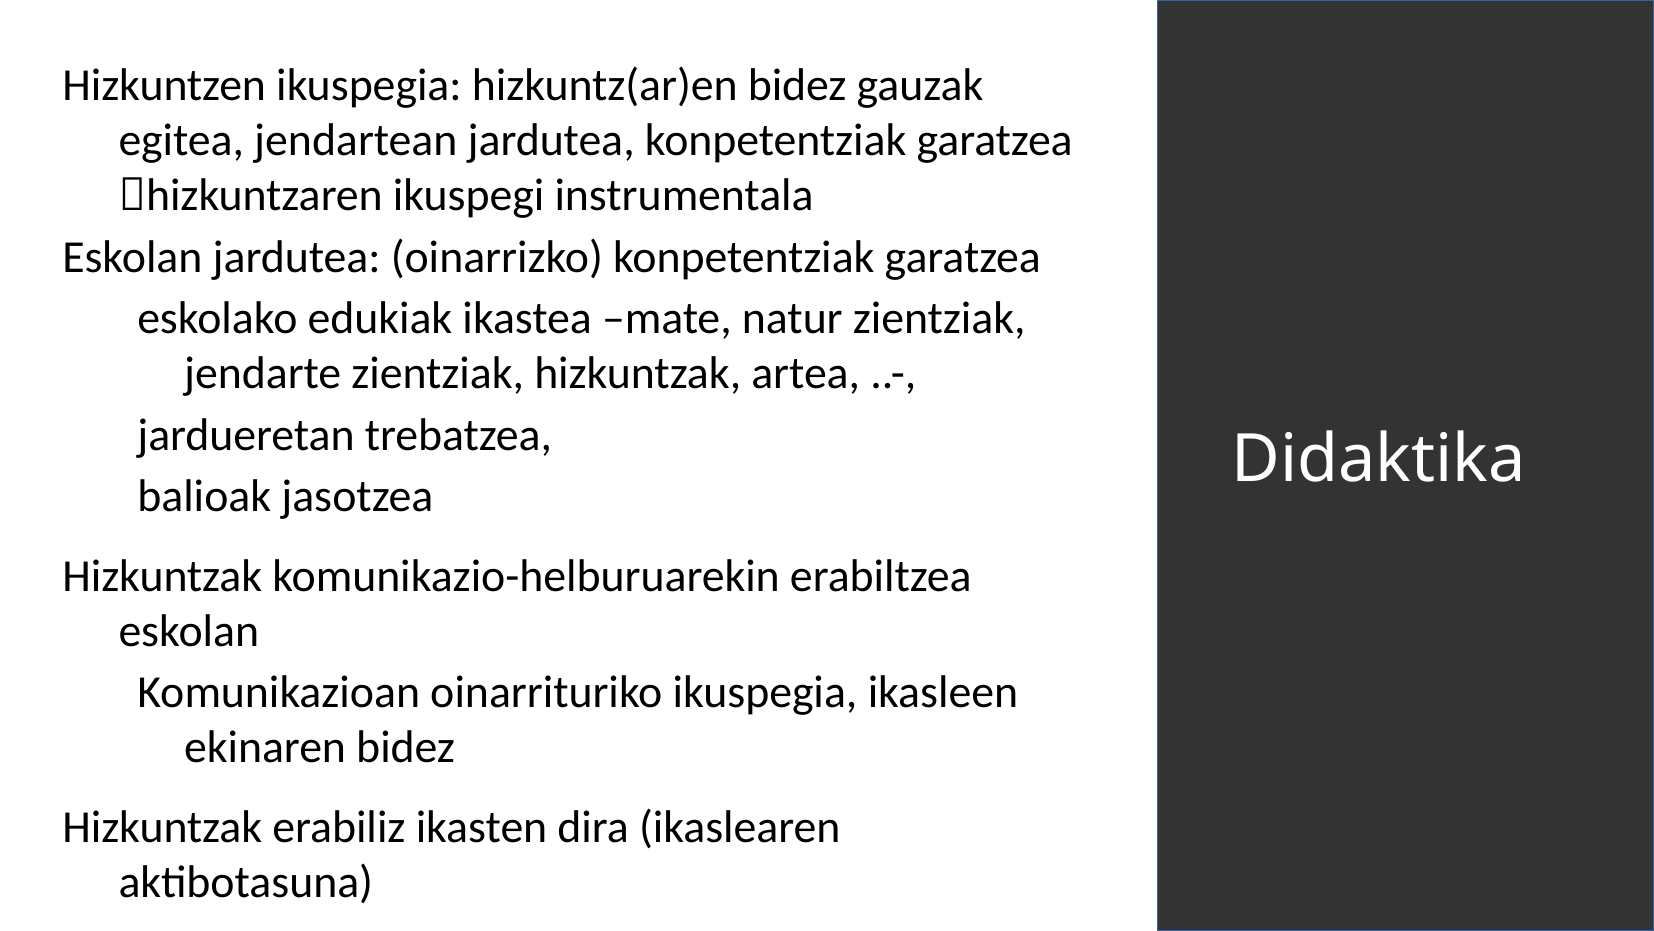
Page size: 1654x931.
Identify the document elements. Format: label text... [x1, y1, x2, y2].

list Hizkuntzen ikuspegia: hizkuntz(ar)en bidez gauzak egitea, jendartean jardutea, konpetentziak garatzea hizkuntzaren ikuspegi instrumentala Eskolan jardutea: (oinarrizko) konpetentziak garatzea eskolako edukiak ikastea –mate, natur zientziak, jendarte zientziak, hizkuntzak, artea, ..-, jardueretan trebatzea, balioak jasotzea Hizkuntzak komunikazio-helburuarekin erabiltzea eskolan Komunikazioan oinarrituriko ikuspegia, ikasleen ekinaren bidez Hizkuntzak erabiliz ikasten dira (ikaslearen aktibotasuna) [47, 47, 1111, 863]
title Didaktika [1216, 47, 1619, 862]
